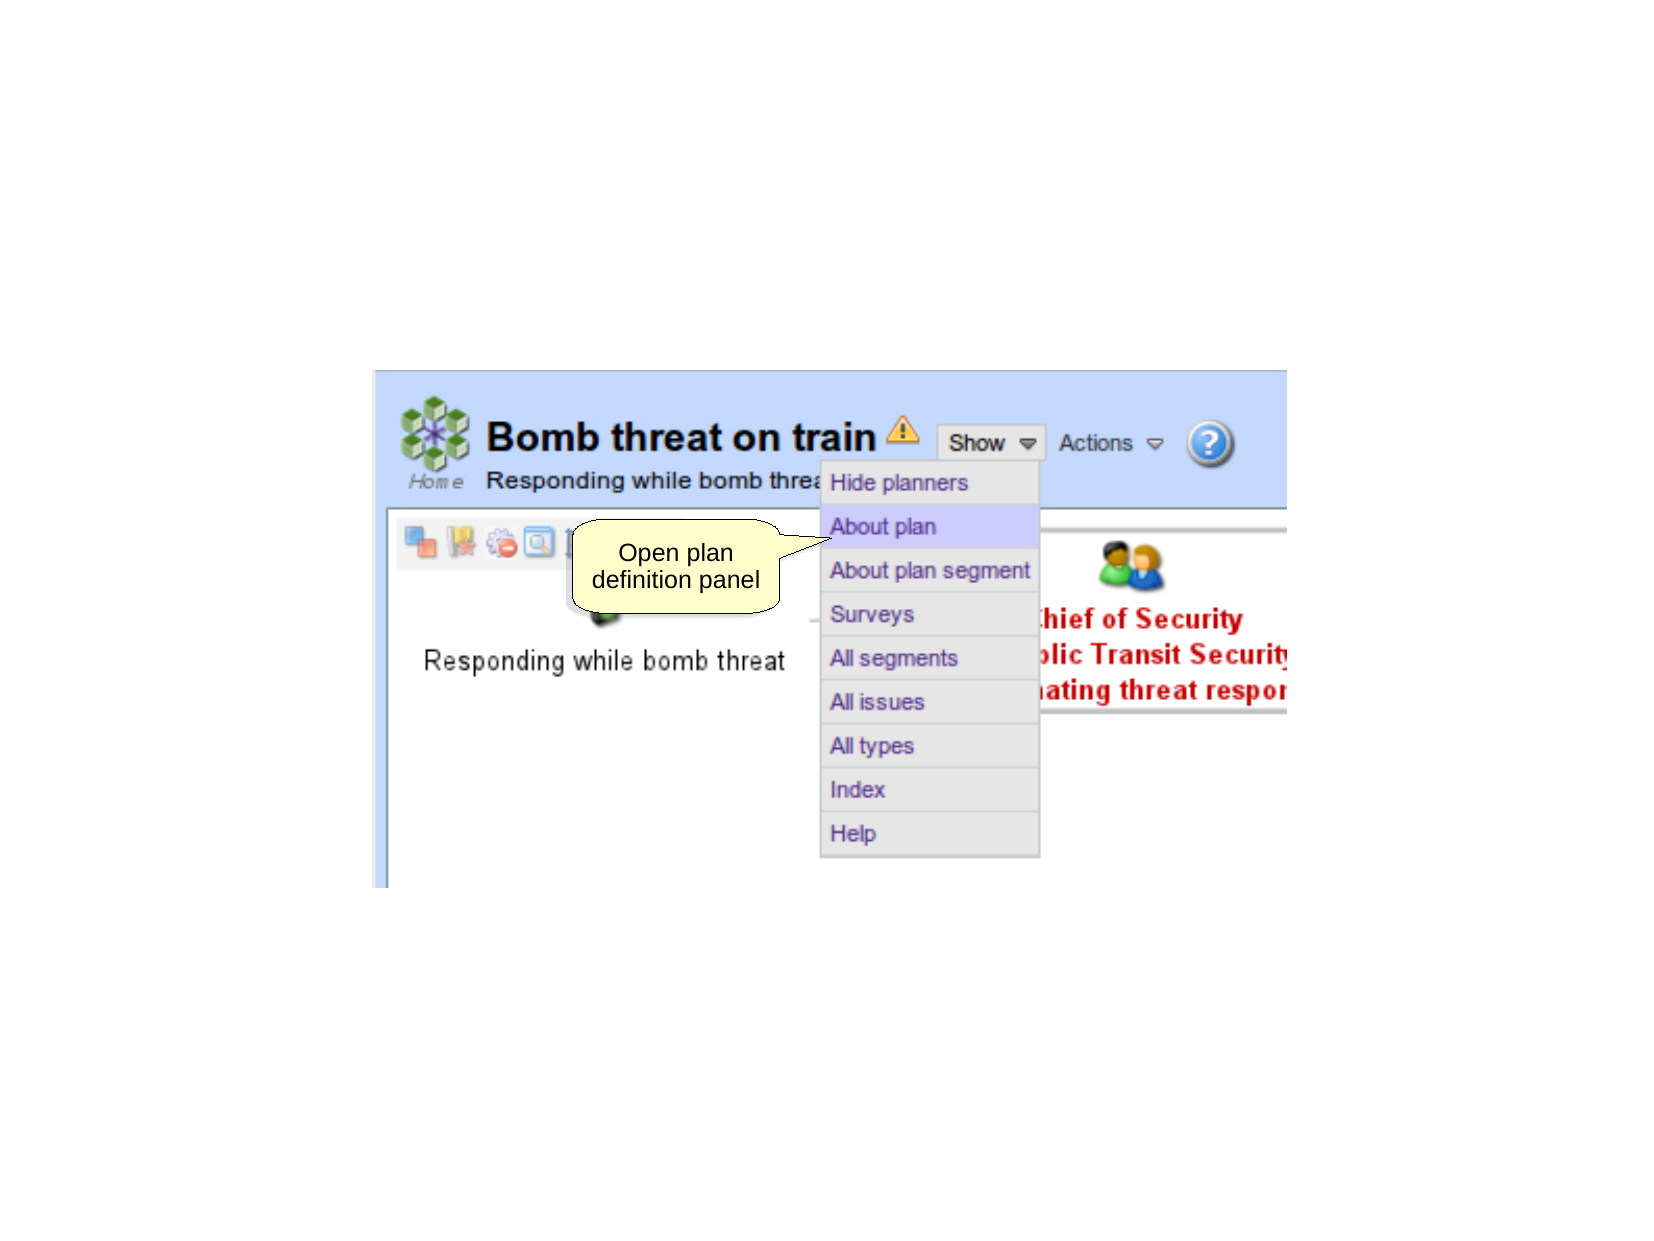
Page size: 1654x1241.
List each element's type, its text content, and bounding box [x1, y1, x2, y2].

text_box Open plan definition panel [572, 519, 832, 614]
picture [372, 370, 1287, 888]
